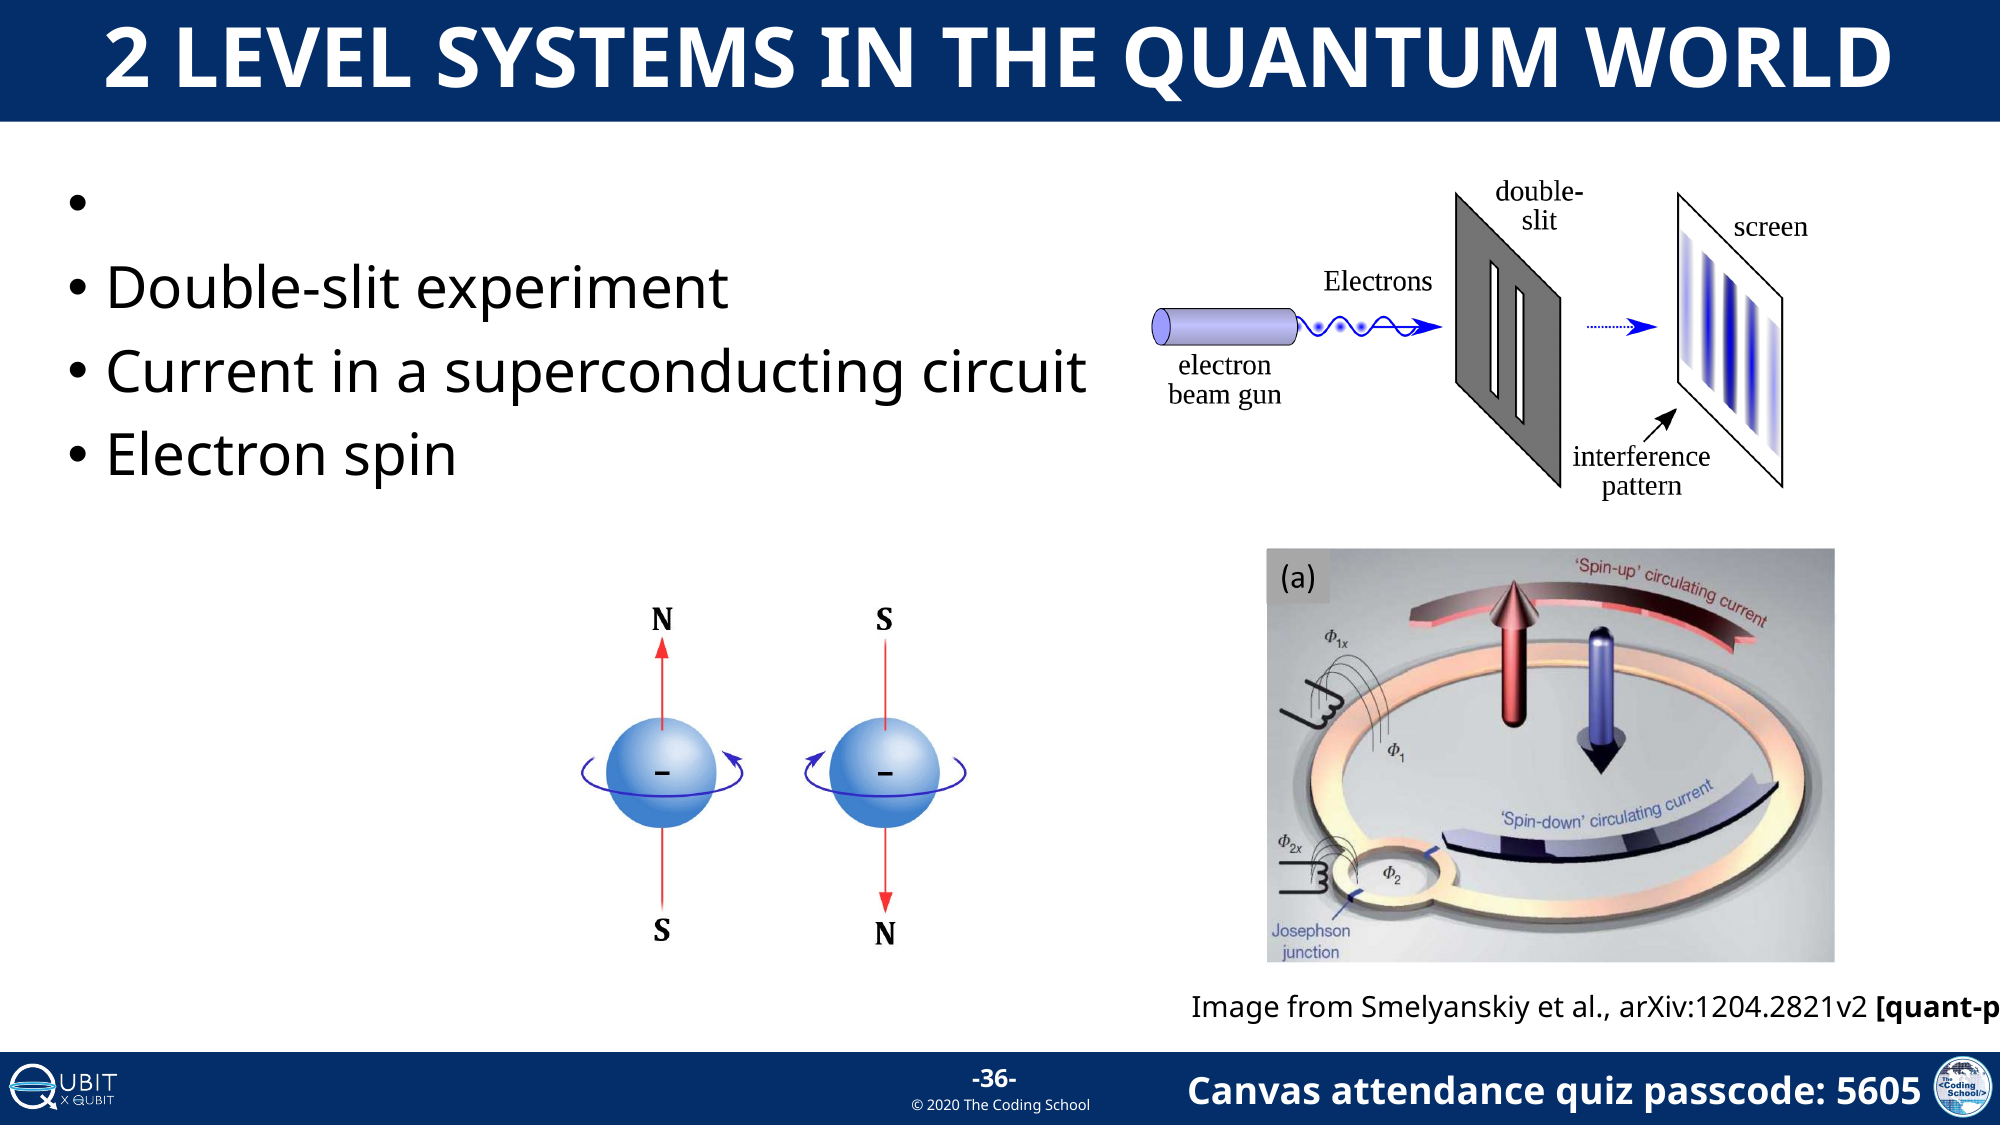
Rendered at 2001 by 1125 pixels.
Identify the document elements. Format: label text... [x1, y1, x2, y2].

text_box -36- [945, 1050, 1044, 1110]
list Double-slit experiment Current in a superconducting circuit Electron spin [52, 159, 1940, 1014]
picture [1150, 159, 1880, 509]
text_box Image from Smelyanskiy et al., arXiv:1204.2821v2 [quant-ph] [1176, 981, 2000, 1032]
title 2 level systems in the quantum world [0, 0, 2000, 122]
picture [1262, 545, 1839, 965]
picture [575, 603, 972, 949]
